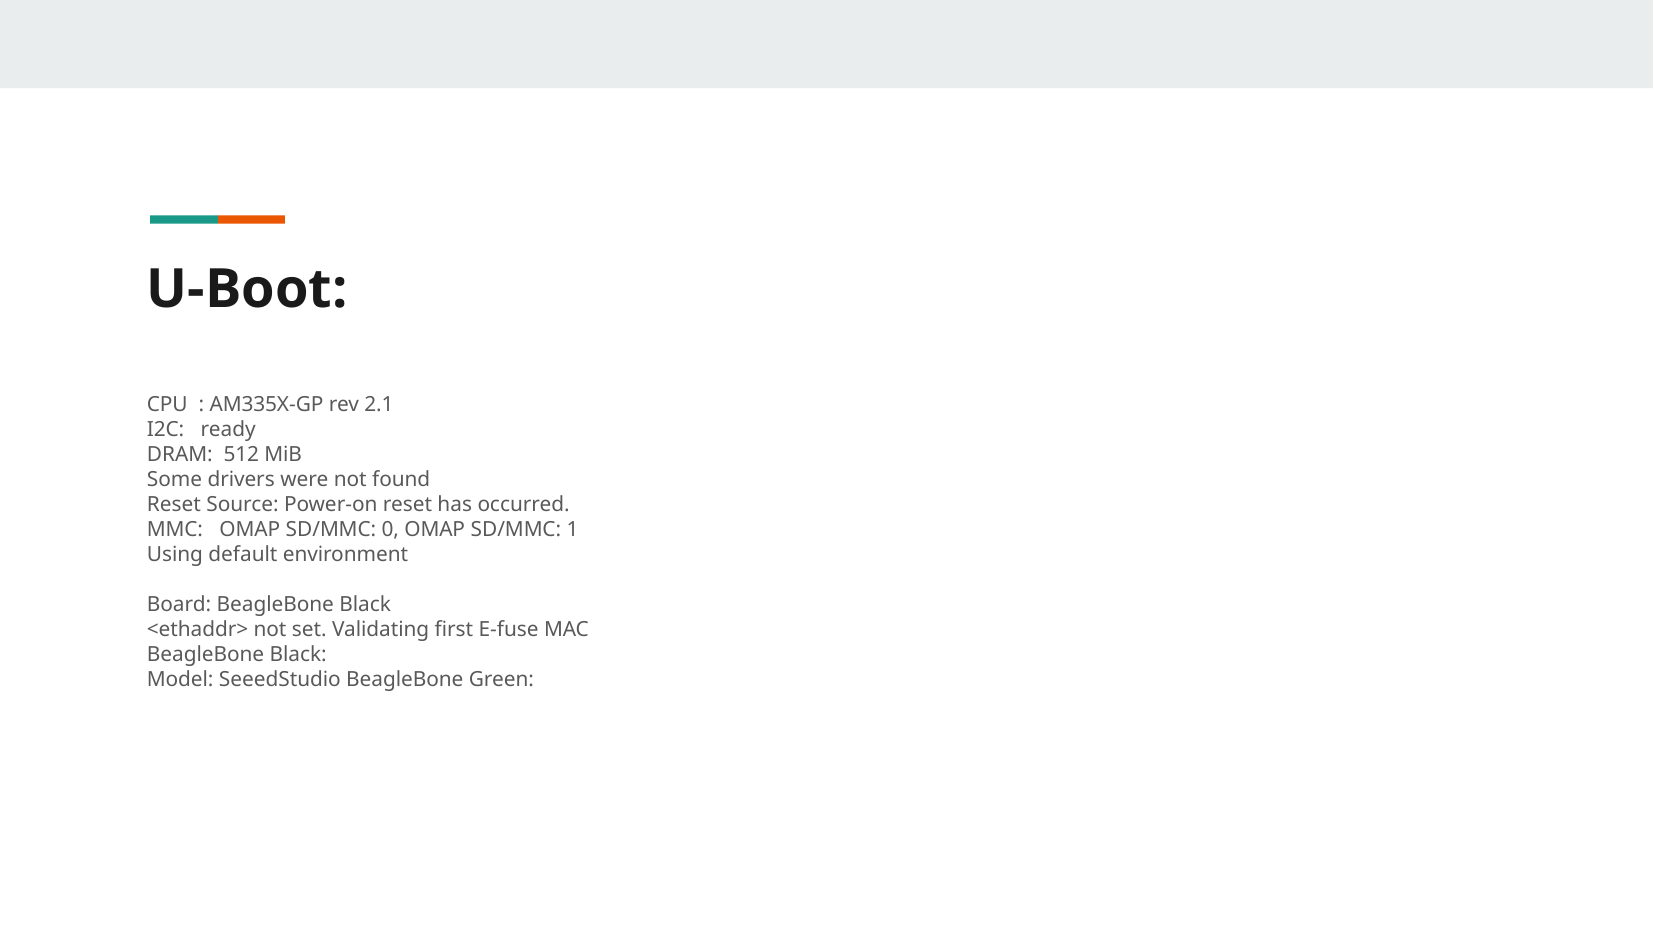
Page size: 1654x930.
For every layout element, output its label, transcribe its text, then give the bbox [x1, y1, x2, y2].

list CPU : AM335X-GP rev 2.1 I2C: ready DRAM: 512 MiB Some drivers were not found Reset Source: Power-on reset has occurred. MMC: OMAP SD/MMC: 0, OMAP SD/MMC: 1 Using default environment Board: BeagleBone Black <ethaddr> not set. Validating first E-fuse MAC BeagleBone Black: Model: SeeedStudio BeagleBone Green: [131, 375, 1522, 785]
title U-Boot: [131, 238, 1522, 336]
